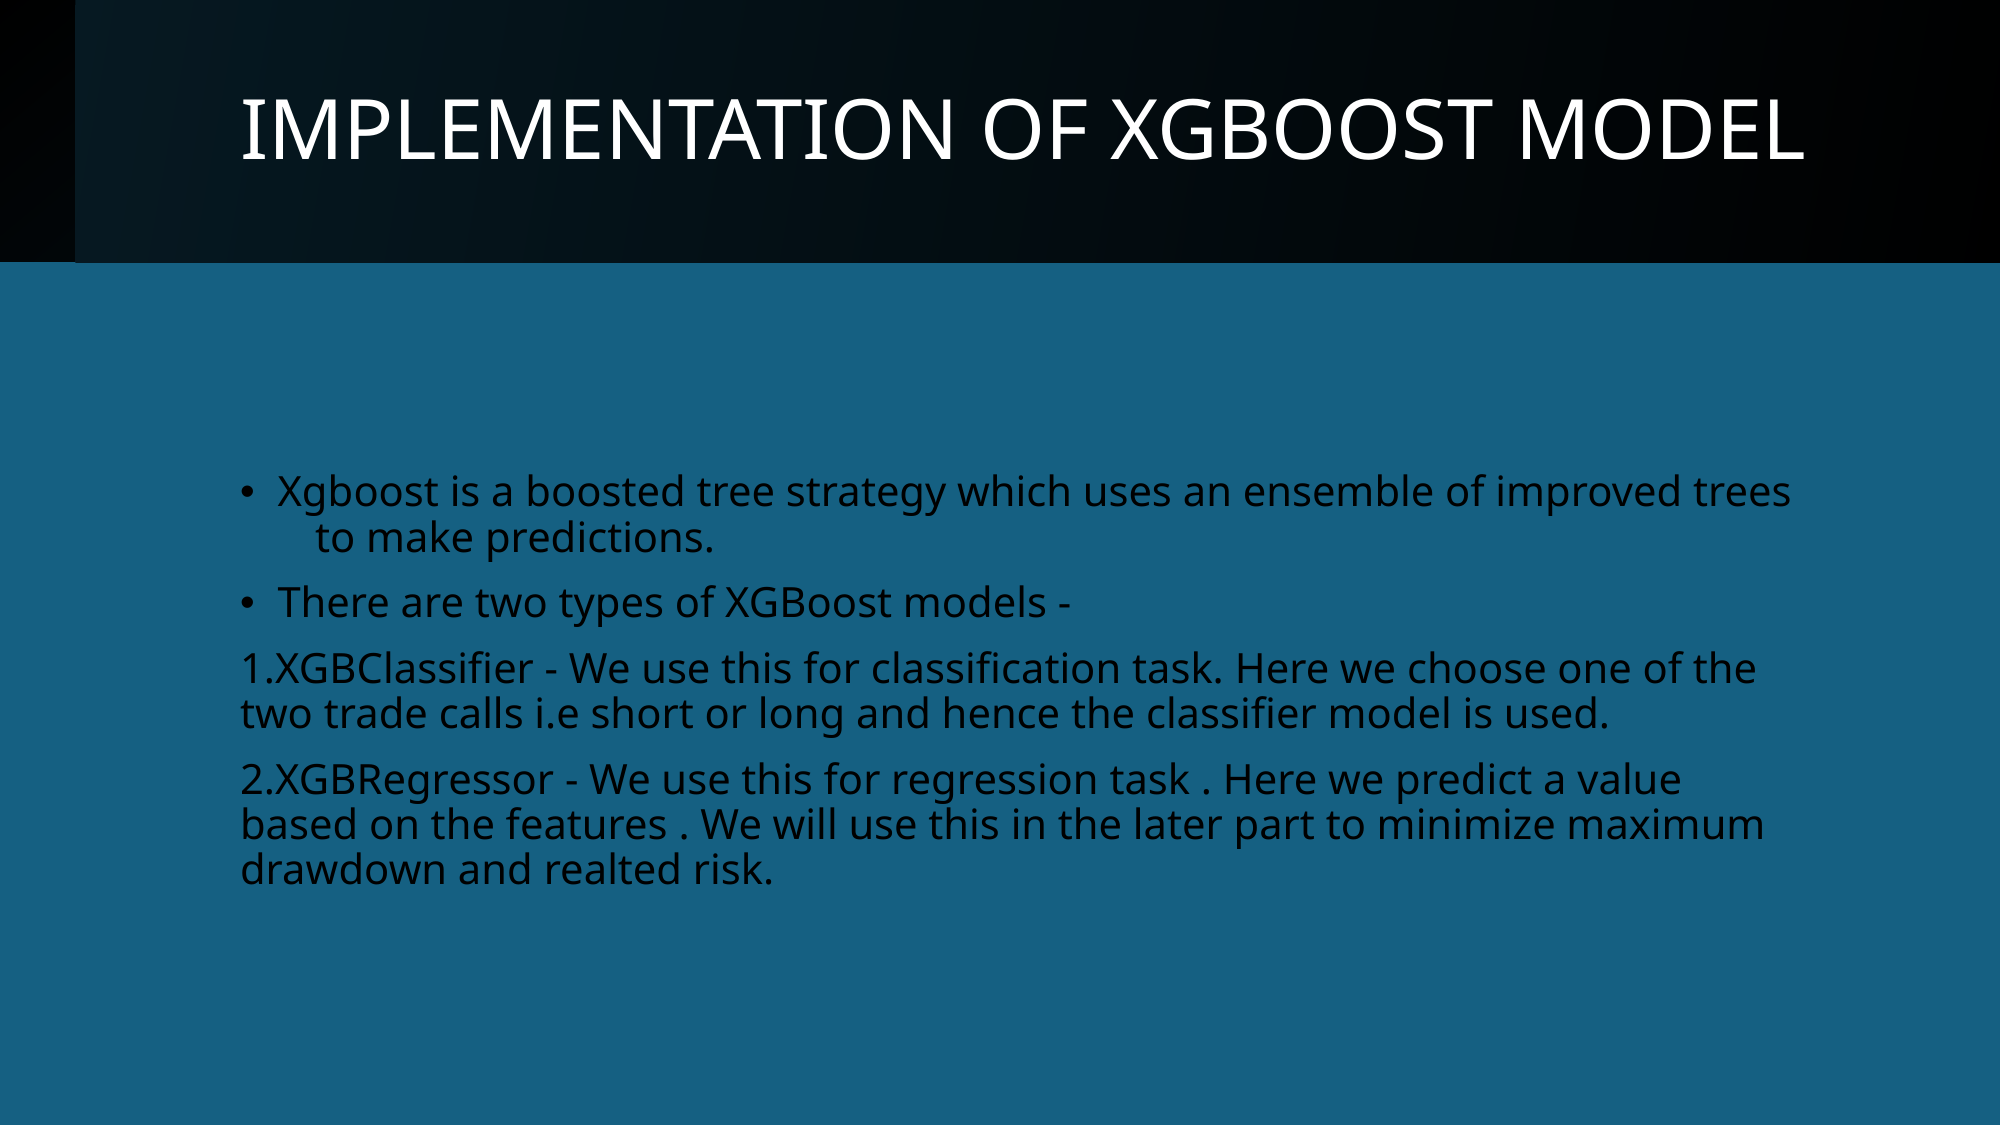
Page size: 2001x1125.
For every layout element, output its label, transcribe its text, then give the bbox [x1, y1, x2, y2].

text_box [0, 0, 2000, 1125]
list Xgboost is a boosted tree strategy which uses an ensemble of improved trees to make predictions. There are two types of XGBoost models - 1.XGBClassifier - We use this for classification task. Here we choose one of the two trade calls i.e short or long and hence the classifier model is used. 2.XGBRegressor - We use this for regression task . Here we predict a value based on the features . We will use this in the later part to minimize maximum drawdown and realted risk. [225, 380, 1821, 985]
title IMPLEMENTATION OF XGBOOST MODEL [225, 48, 1849, 218]
